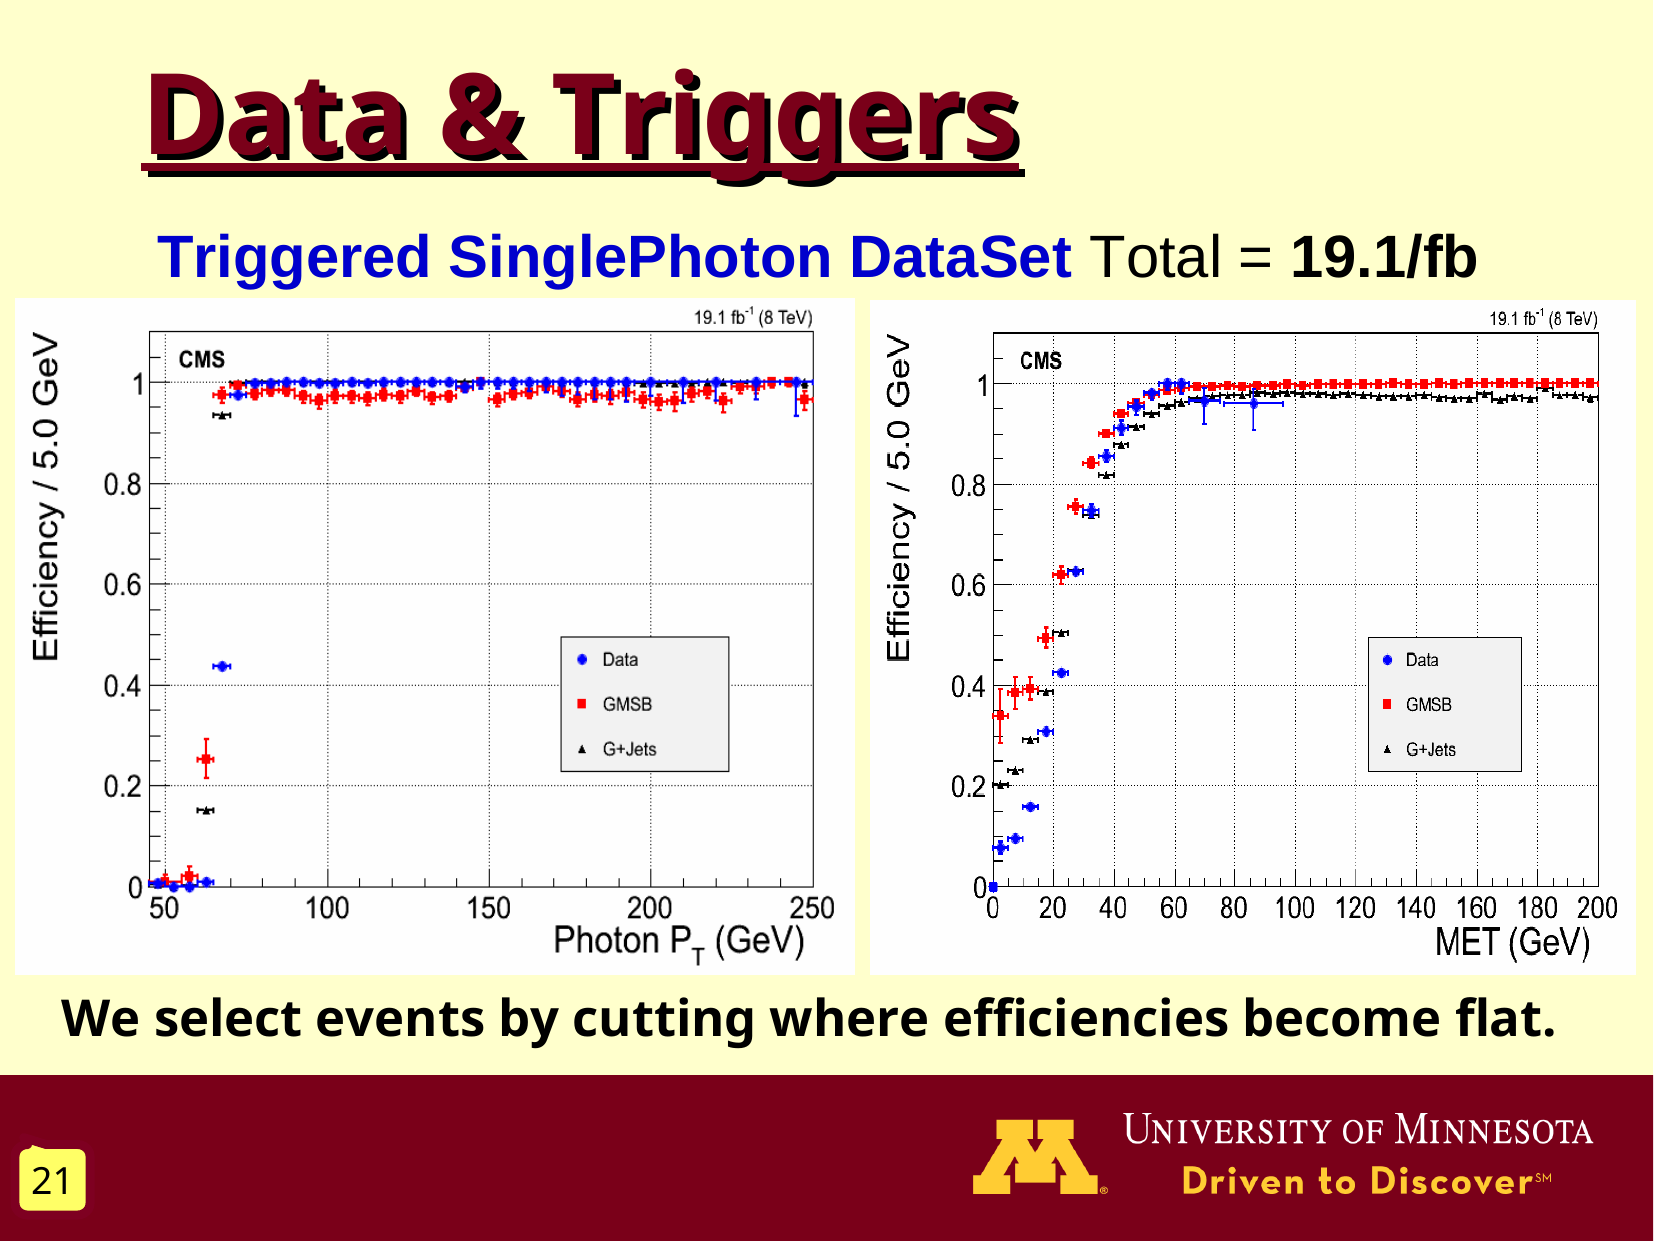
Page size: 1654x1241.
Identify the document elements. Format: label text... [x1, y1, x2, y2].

title Data & Triggers [126, 23, 1532, 196]
list Triggered SinglePhoton DataSet Total = 19.1/fb [105, 210, 1511, 299]
picture [15, 298, 855, 975]
list We select events by cutting where efficiencies become flat. [15, 975, 1601, 1064]
picture [870, 300, 1636, 976]
picture [0, 1075, 1654, 1241]
text_box 21 [15, 1137, 91, 1216]
